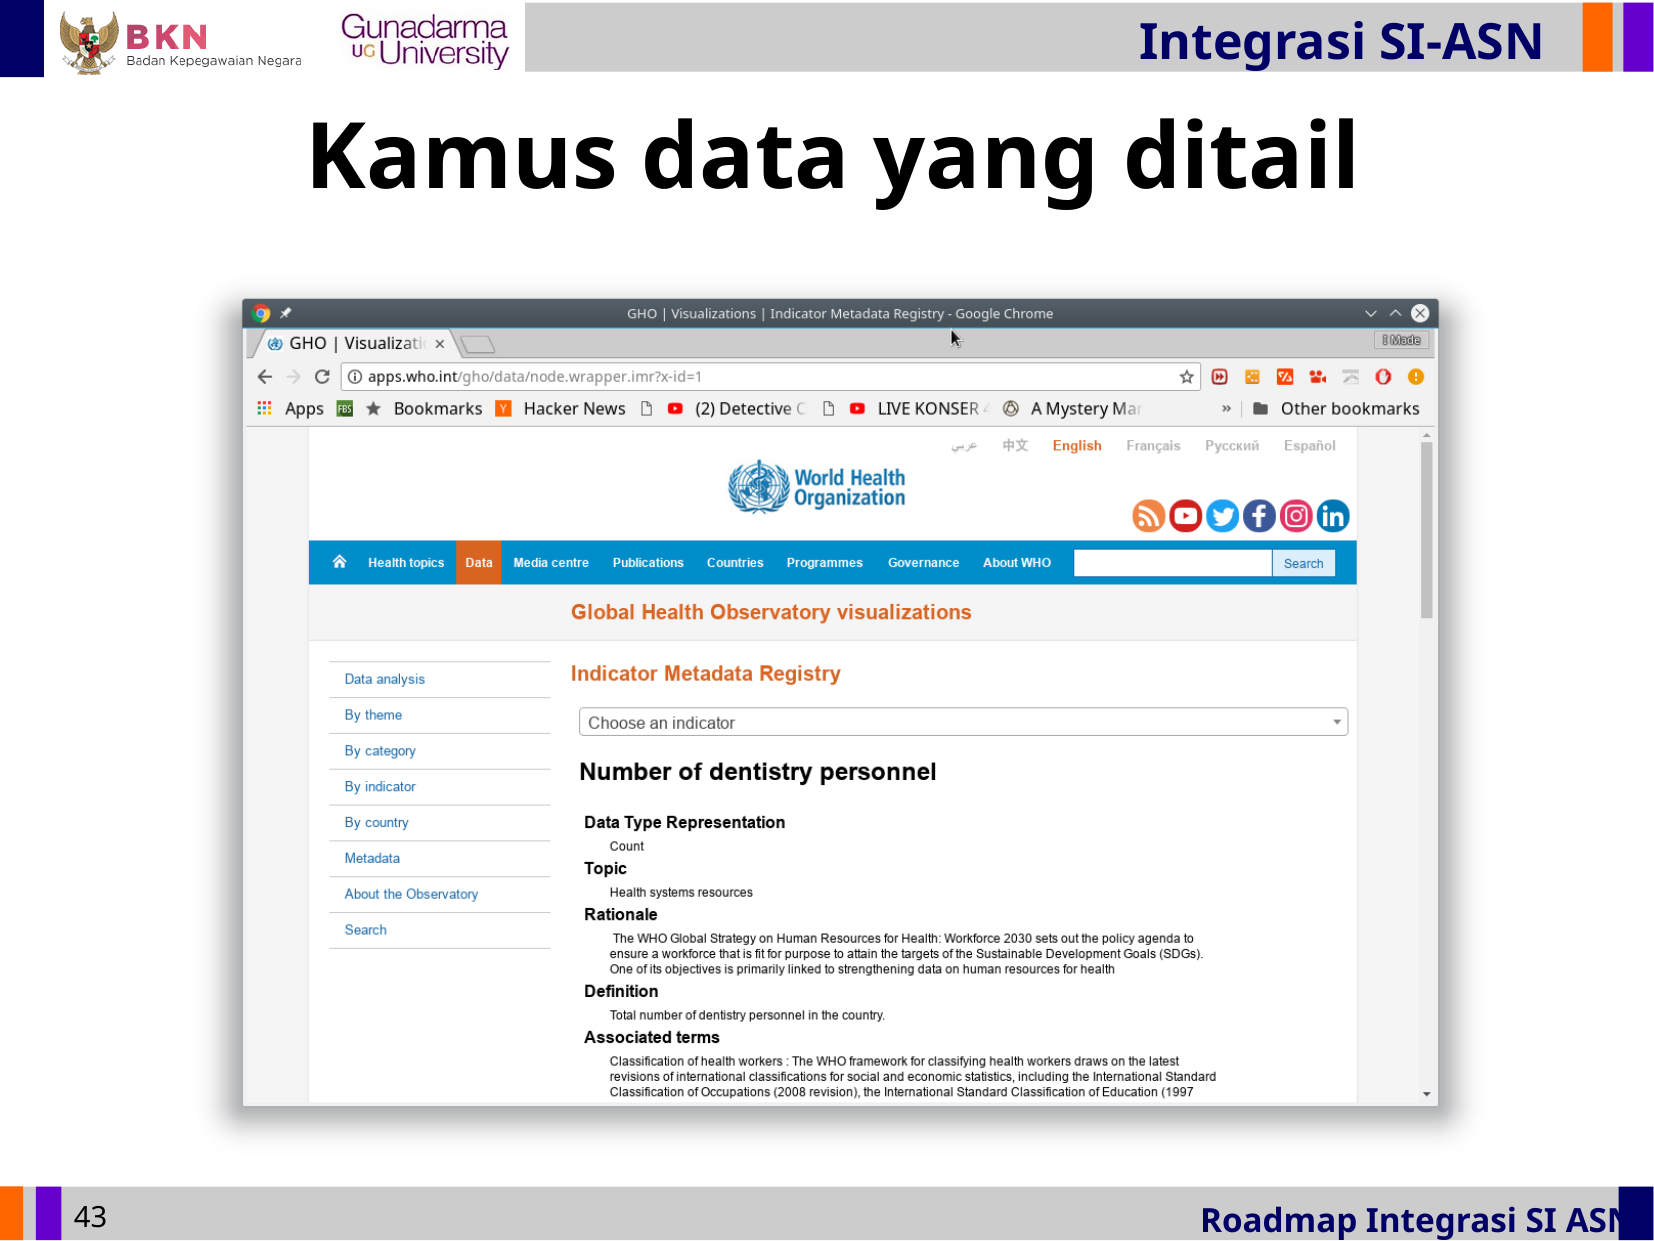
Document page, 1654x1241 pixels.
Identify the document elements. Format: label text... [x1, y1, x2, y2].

picture [180, 261, 1501, 1169]
picture [340, 0, 510, 70]
title Kamus data yang ditail [77, 90, 1591, 217]
picture [60, 11, 301, 75]
